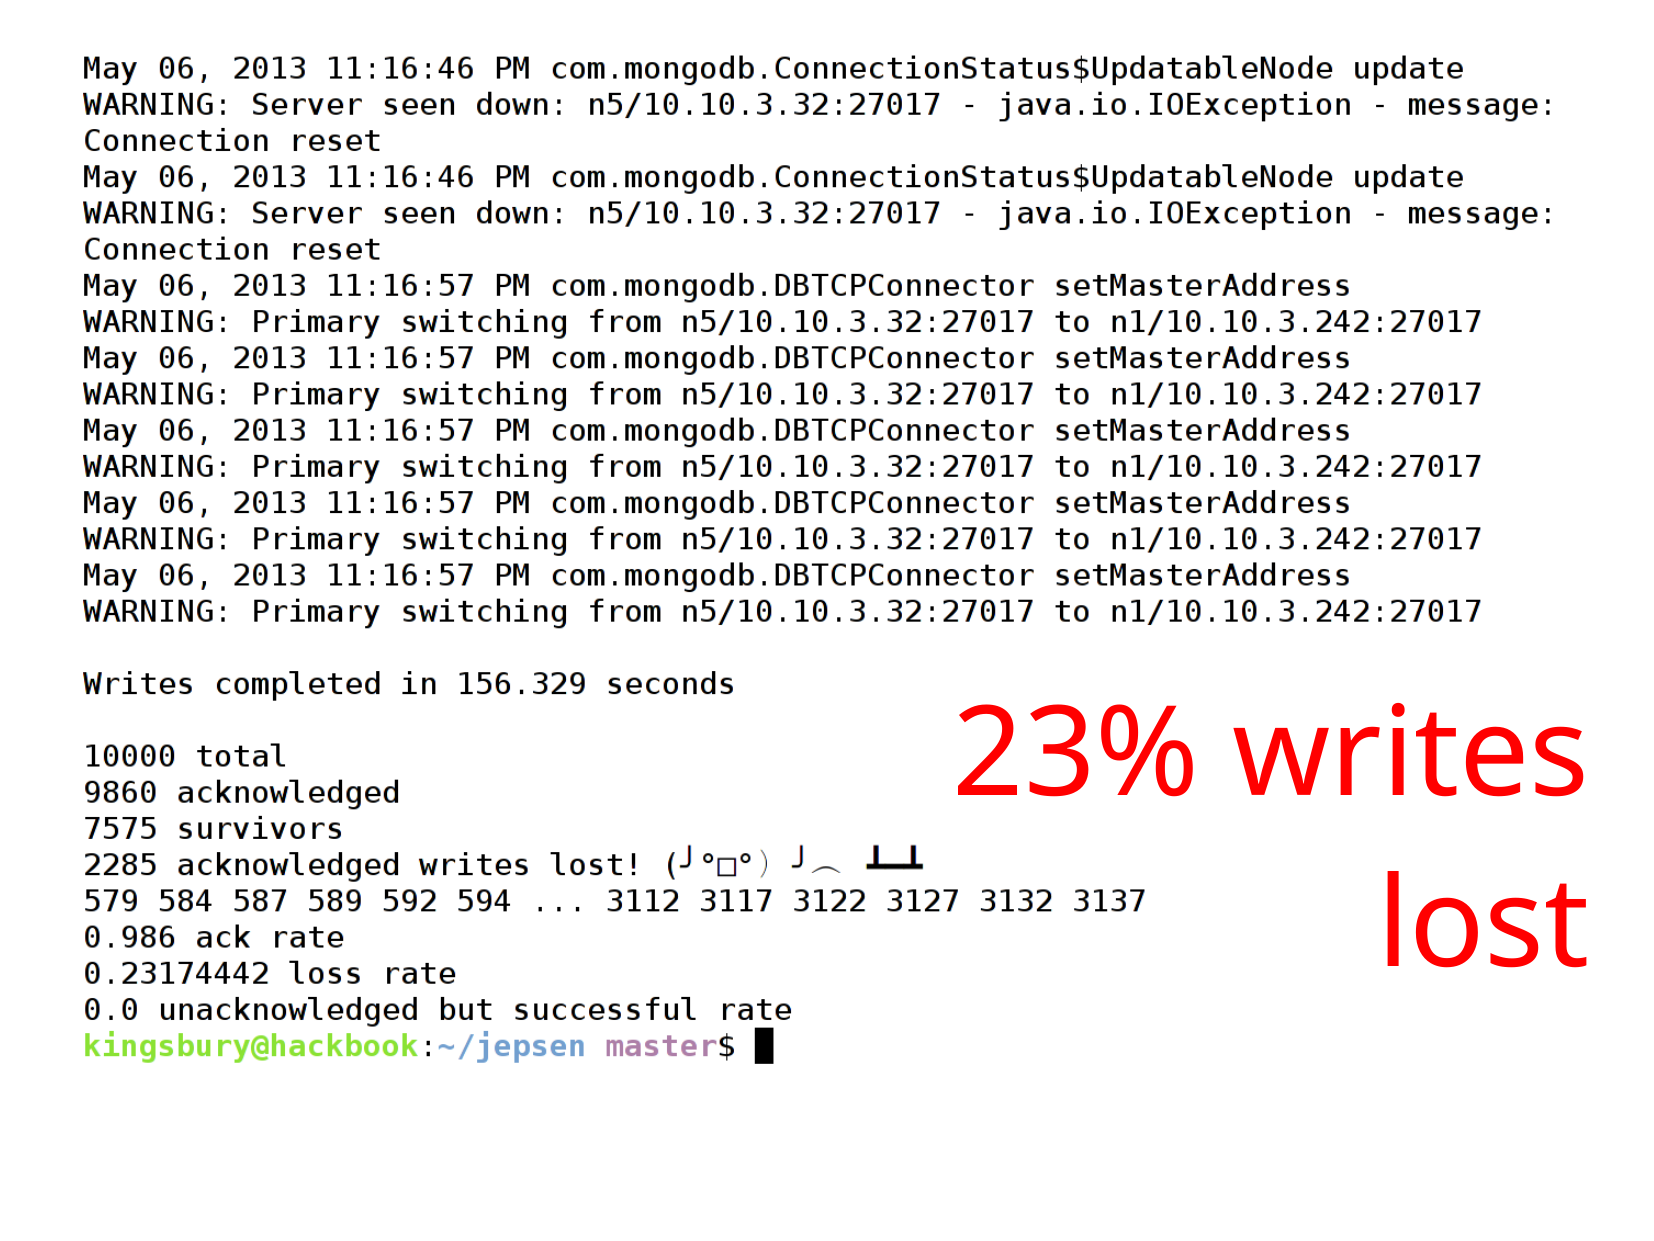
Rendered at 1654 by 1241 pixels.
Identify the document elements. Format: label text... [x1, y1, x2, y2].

picture [82, 49, 1577, 1066]
text_box 23% writes lost [754, 654, 1606, 811]
picture [1567, 907, 1577, 958]
